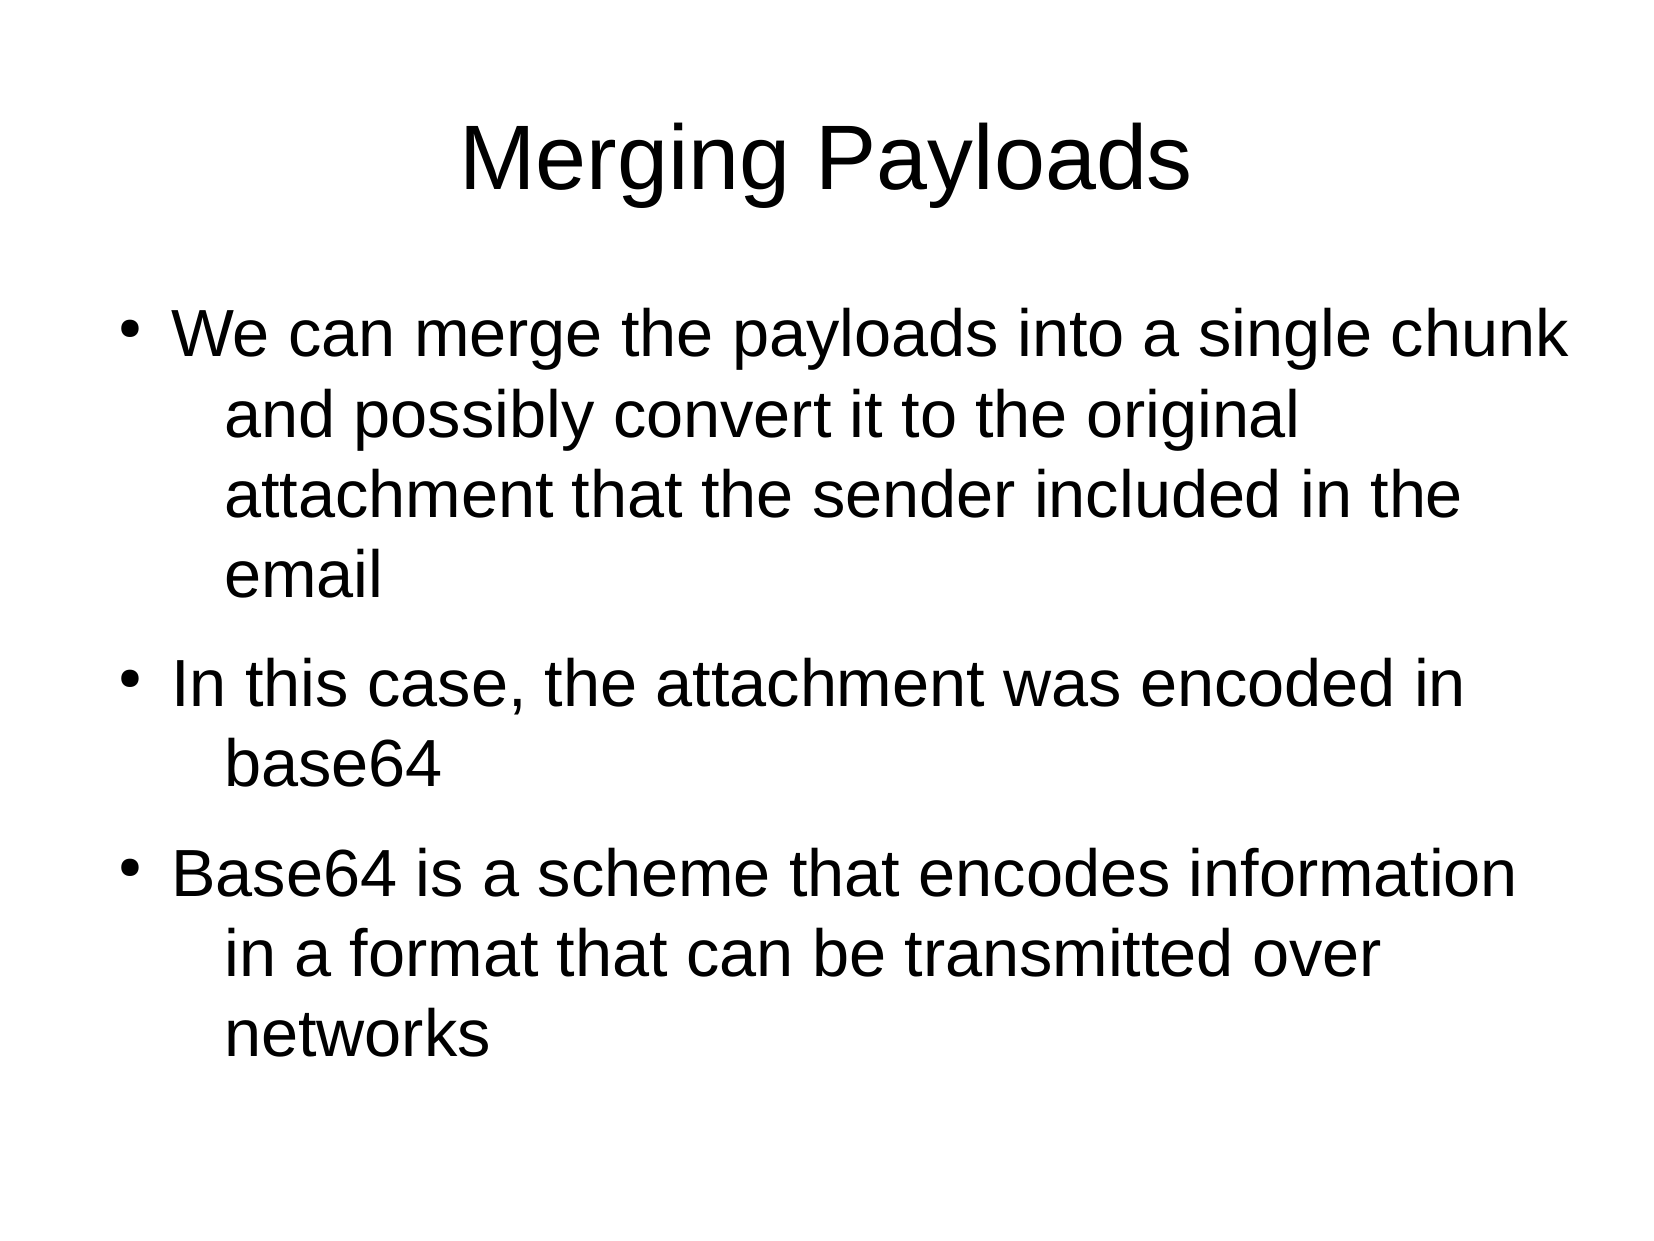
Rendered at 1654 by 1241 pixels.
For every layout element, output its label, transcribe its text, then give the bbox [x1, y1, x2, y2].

title Merging Payloads [82, 49, 1571, 257]
list We can merge the payloads into a single chunk and possibly convert it to the original attachment that the sender included in the email In this case, the attachment was encoded in base64 Base64 is a scheme that encodes information in a format that can be transmitted over networks [82, 290, 1571, 1109]
